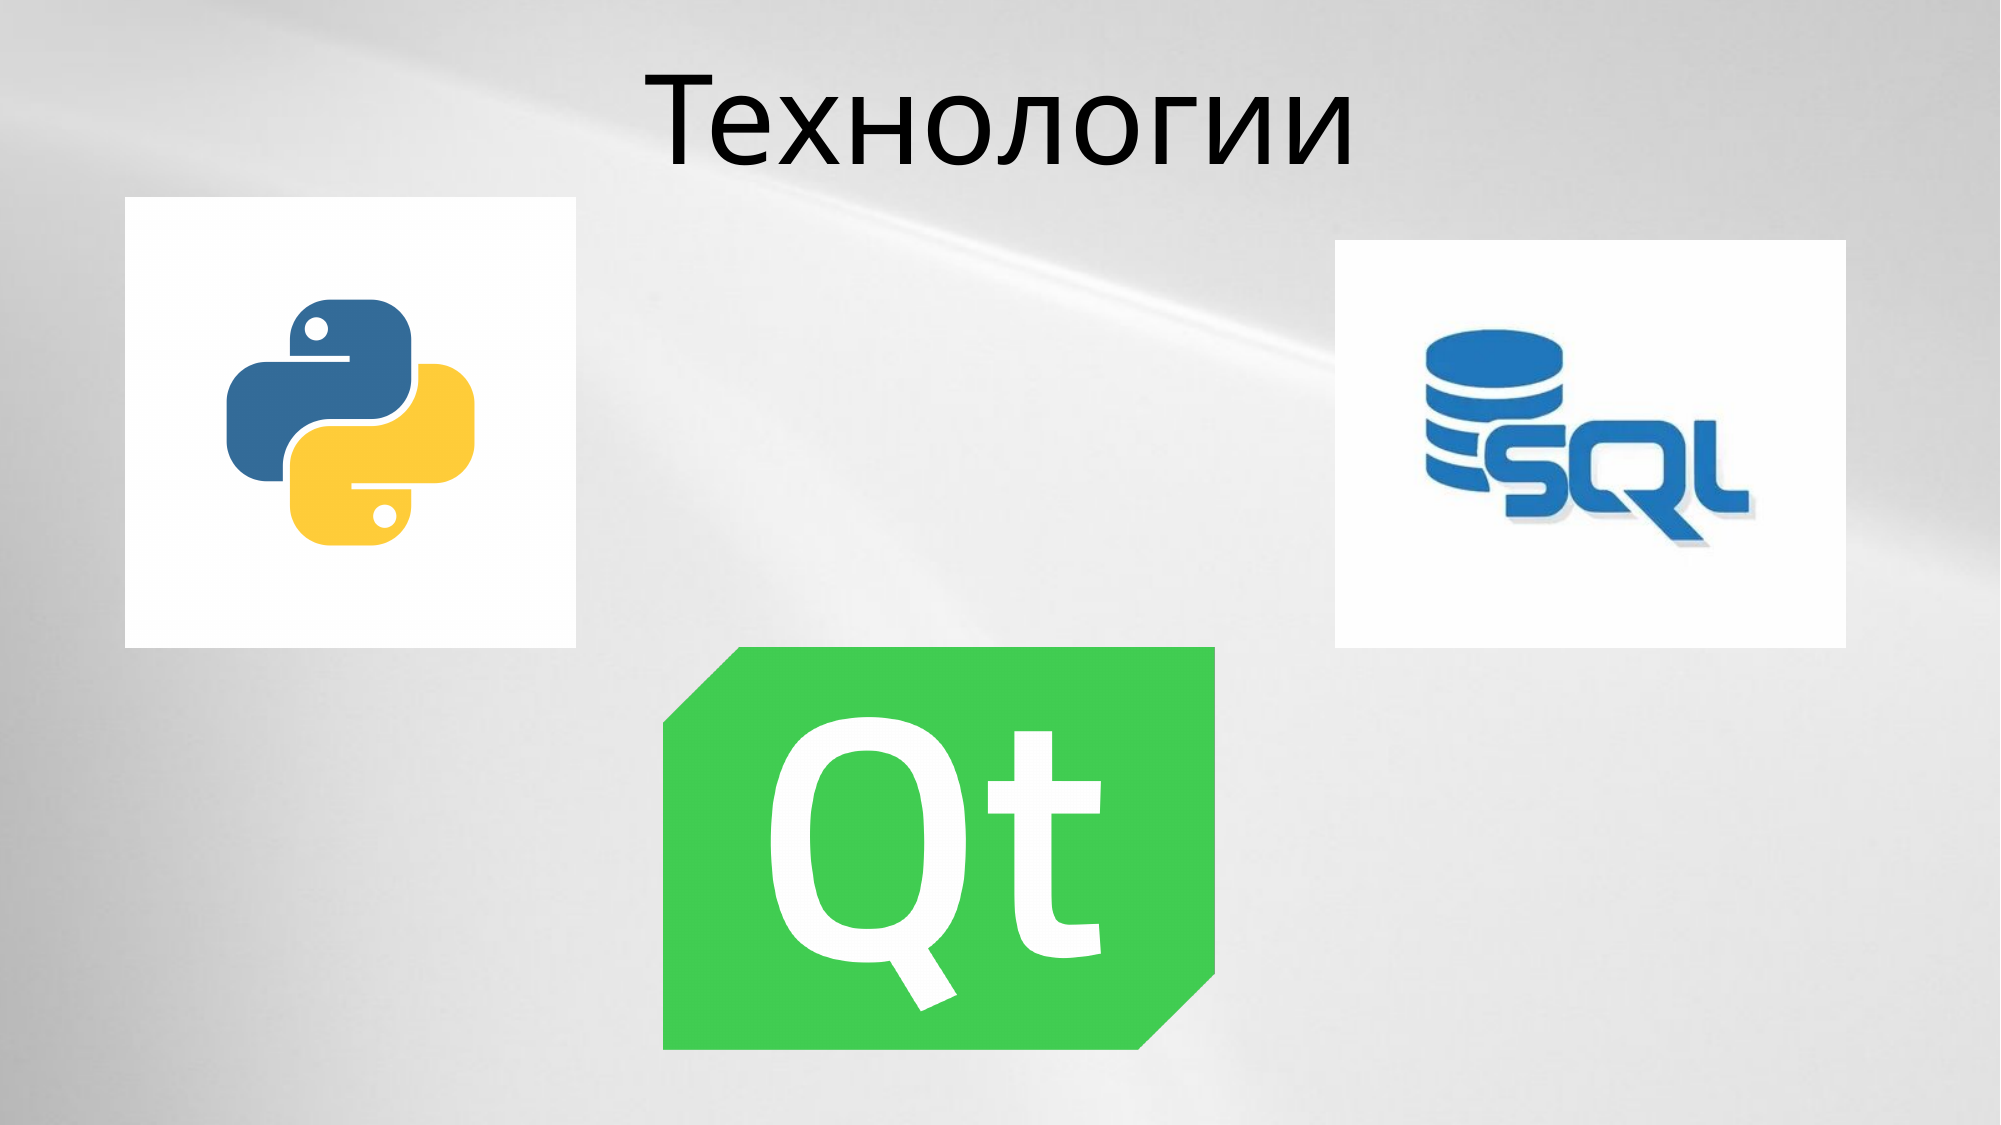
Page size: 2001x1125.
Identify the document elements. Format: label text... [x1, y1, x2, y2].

picture [0, 0, 2000, 1125]
title Технологии [252, 0, 1753, 200]
subtitle [94, 241, 1717, 884]
